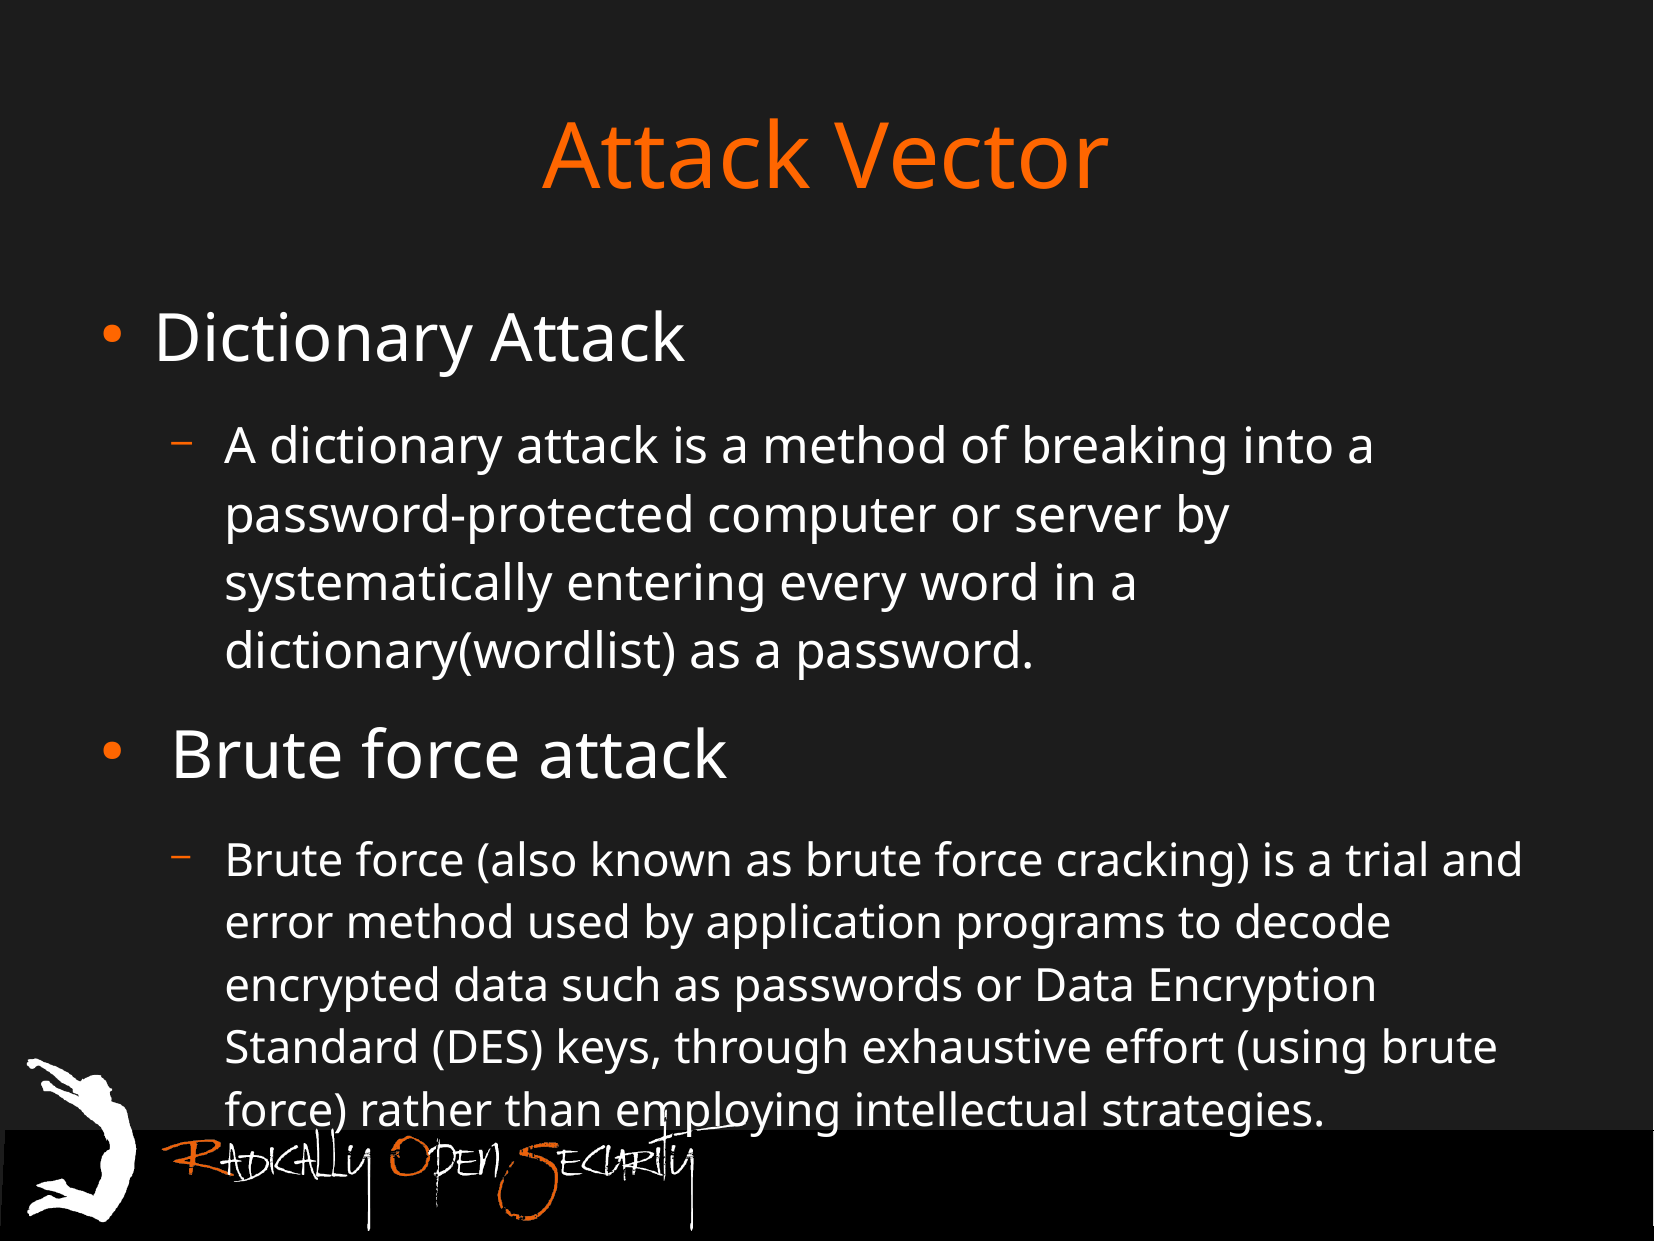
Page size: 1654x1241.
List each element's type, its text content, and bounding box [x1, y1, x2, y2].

picture [0, 1022, 778, 1241]
picture [454, 1034, 471, 1059]
title Attack Vector [82, 49, 1571, 257]
list Dictionary Attack A dictionary attack is a method of breaking into a password-protected computer or server by systematically entering every word in a dictionary(wordlist) as a password. Brute force attack Brute force (also known as brute force cracking) is a trial and error method used by application programs to decode encrypted data such as passwords or Data Encryption Standard (DES) keys, through exhaustive effort (using brute force) rather than employing intellectual strategies. [82, 290, 1571, 1031]
picture [326, 1041, 339, 1060]
picture [398, 1041, 411, 1060]
